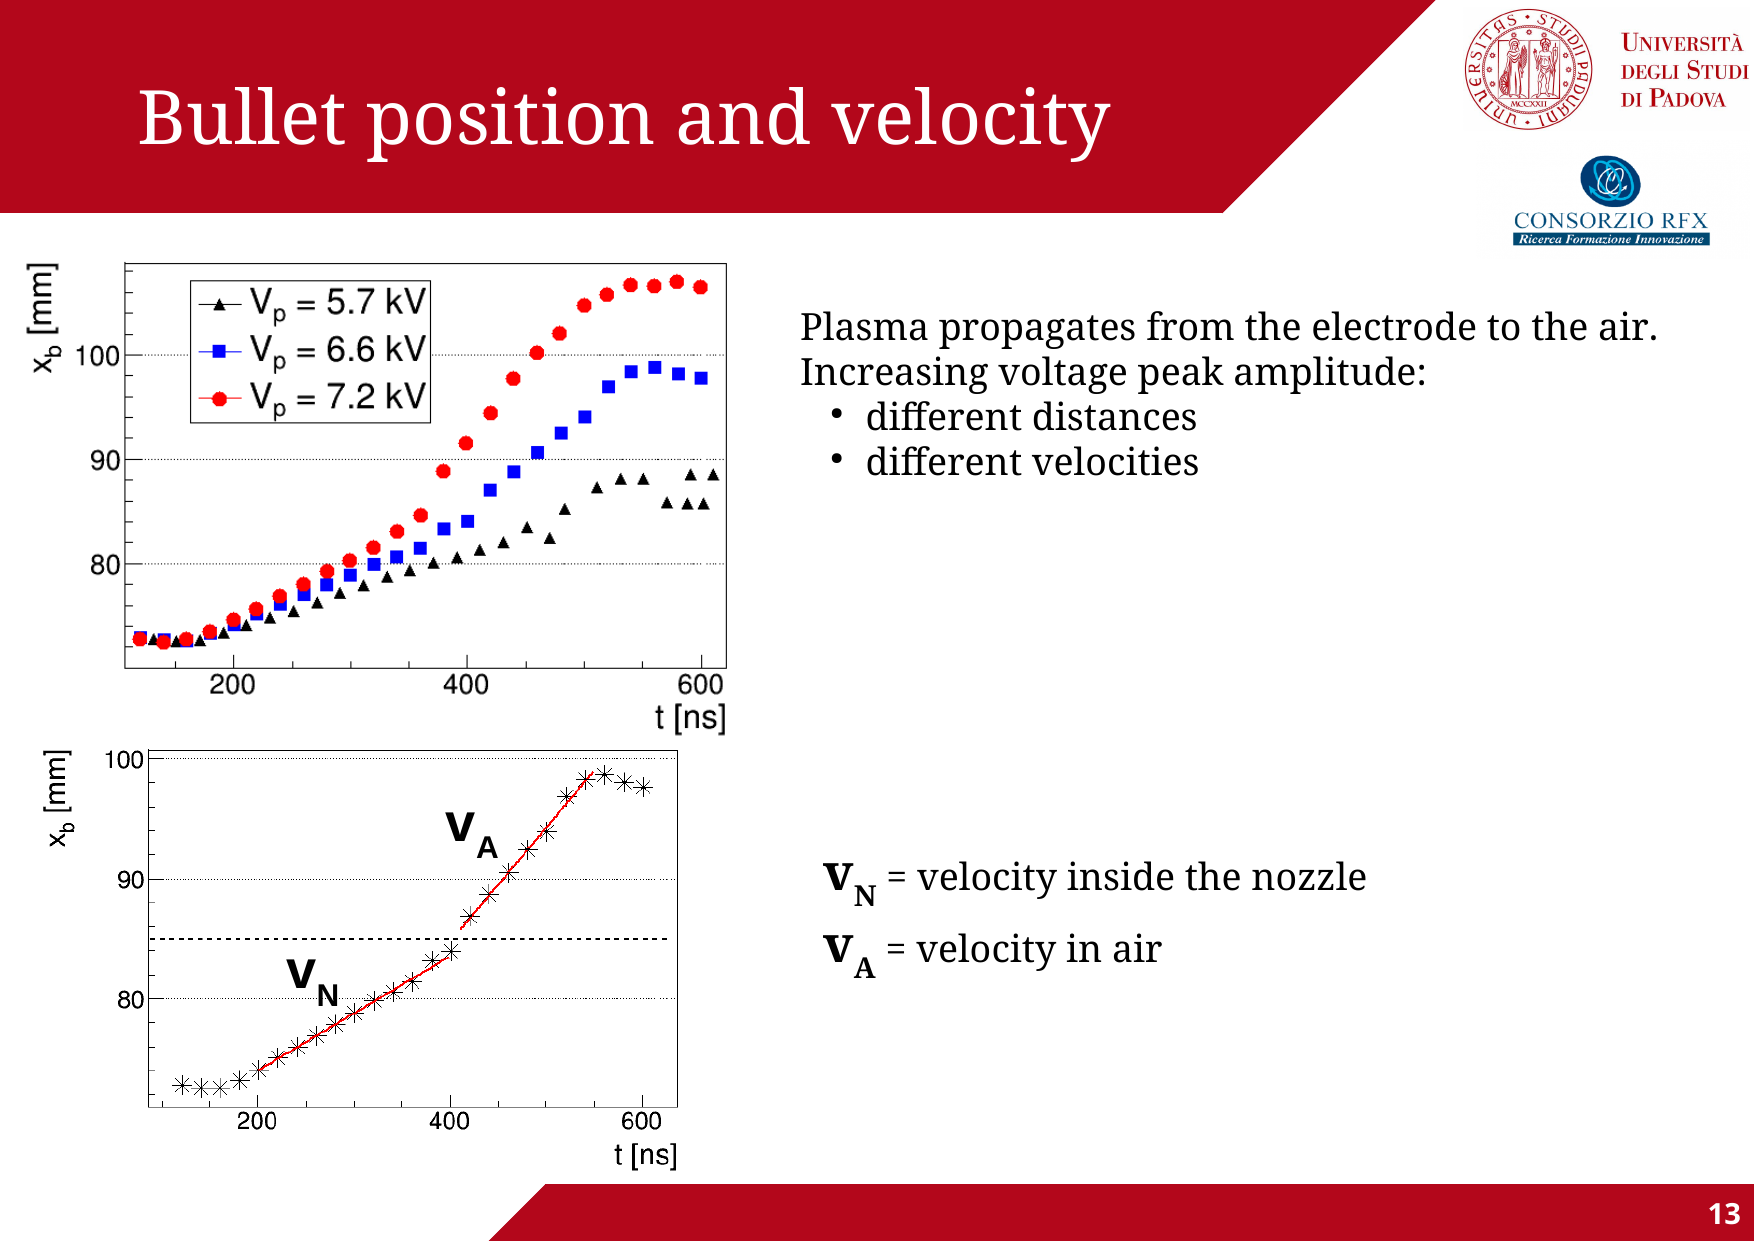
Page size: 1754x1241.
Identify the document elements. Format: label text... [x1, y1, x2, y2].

text_box Plasma propagates from the electrode to the air. Increasing voltage peak amplitude: different distances different velocities [785, 295, 1695, 536]
text_box vN [271, 927, 378, 1022]
text_box vN = velocity inside the nozzle vA = velocity in air [809, 832, 1471, 993]
text_box vA [431, 779, 514, 873]
title Bullet position and velocity [10, 0, 1241, 244]
picture [1476, 140, 1750, 259]
picture [5, 234, 756, 1182]
picture [1463, 7, 1750, 131]
